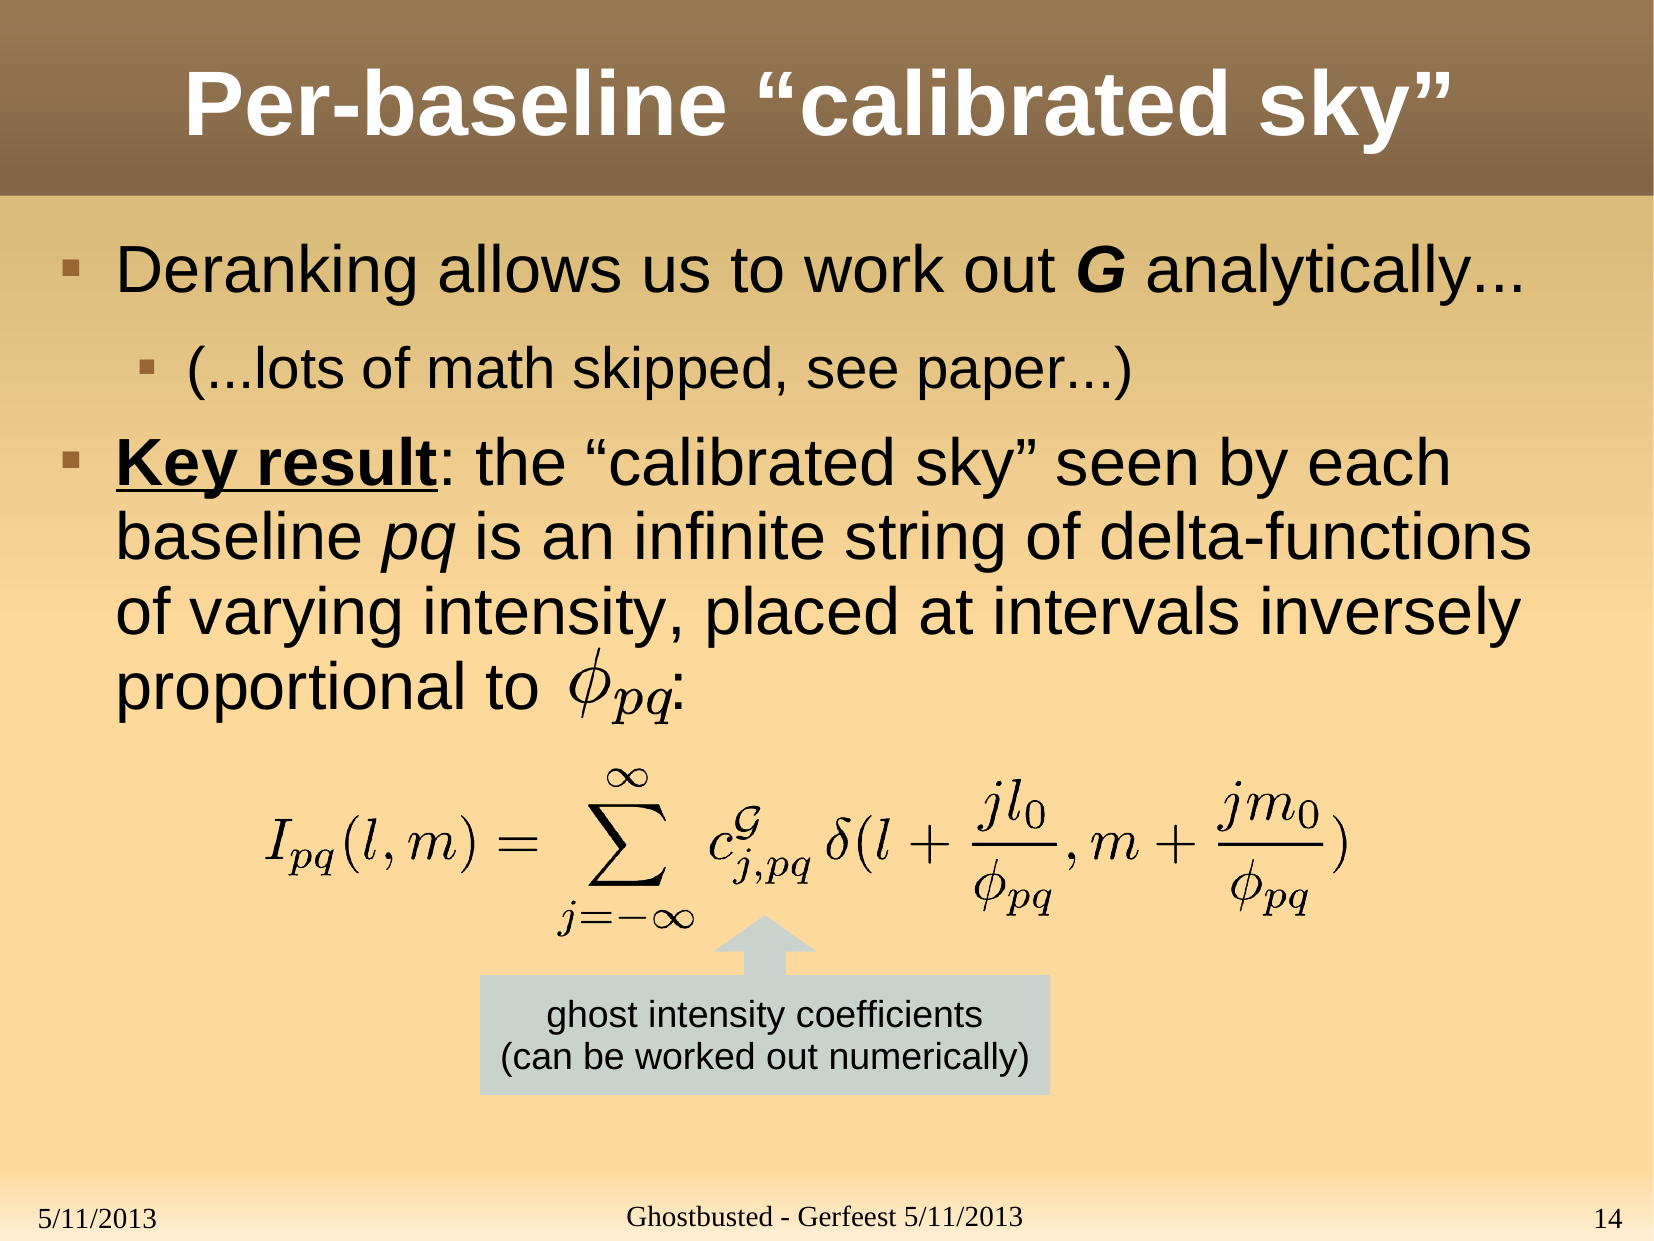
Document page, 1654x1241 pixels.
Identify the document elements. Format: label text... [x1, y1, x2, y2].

picture [0, 0, 1654, 1241]
title Per-baseline “calibrated sky” [76, 0, 1565, 208]
list Deranking allows us to work out G analytically... (...lots of math skipped, see paper...) Key result: the “calibrated sky” seen by each baseline pq is an infinite string of delta-functions of varying intensity, placed at intervals inversely proportional to : [45, 231, 1606, 1156]
text_box ghost intensity coefficients (can be worked out numerically) [480, 940, 1051, 1096]
